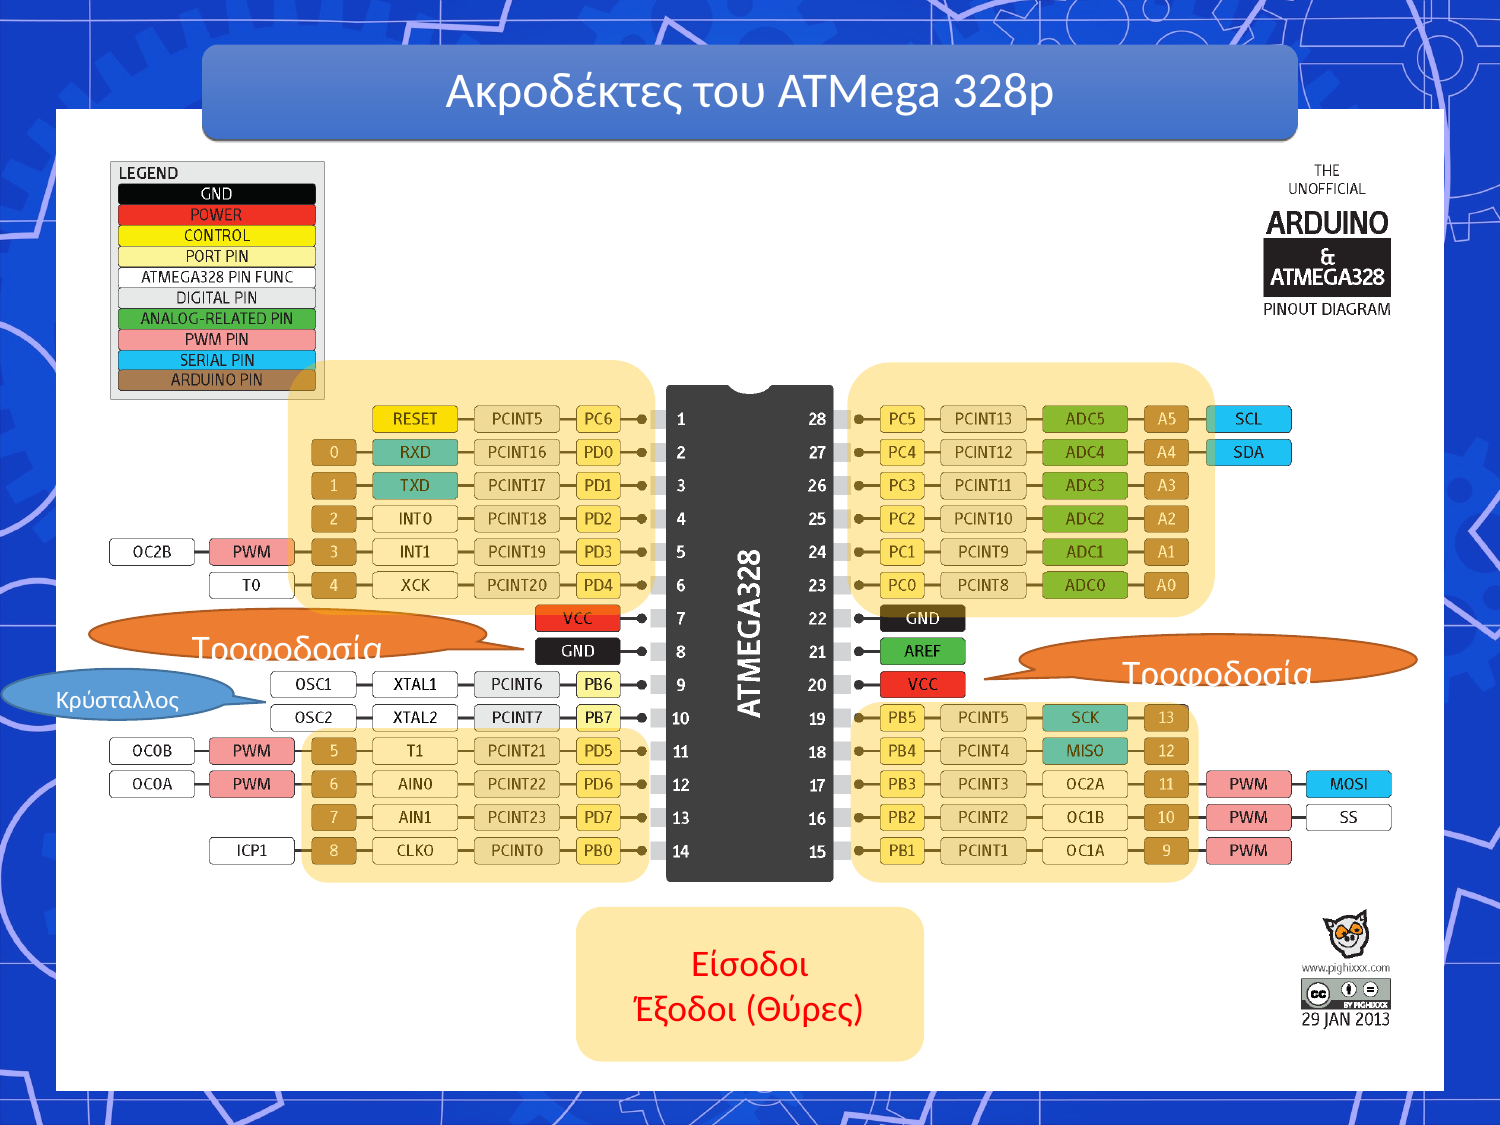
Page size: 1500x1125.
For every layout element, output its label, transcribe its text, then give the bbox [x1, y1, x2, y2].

text_box Τροφοδοσία [984, 634, 1417, 686]
text_box [301, 728, 650, 883]
text_box [202, 44, 1298, 140]
picture [56, 109, 1444, 1091]
text_box [847, 362, 1215, 618]
text_box Τροφοδοσία [89, 608, 525, 660]
text_box Κρύσταλλος [1, 668, 266, 720]
text_box [287, 360, 656, 616]
text_box Είσοδοι Έξοδοι (Θύρες) [576, 906, 925, 1062]
text_box [850, 702, 1199, 883]
text_box Ακροδέκτες του ATMega 328p [207, 49, 1293, 135]
